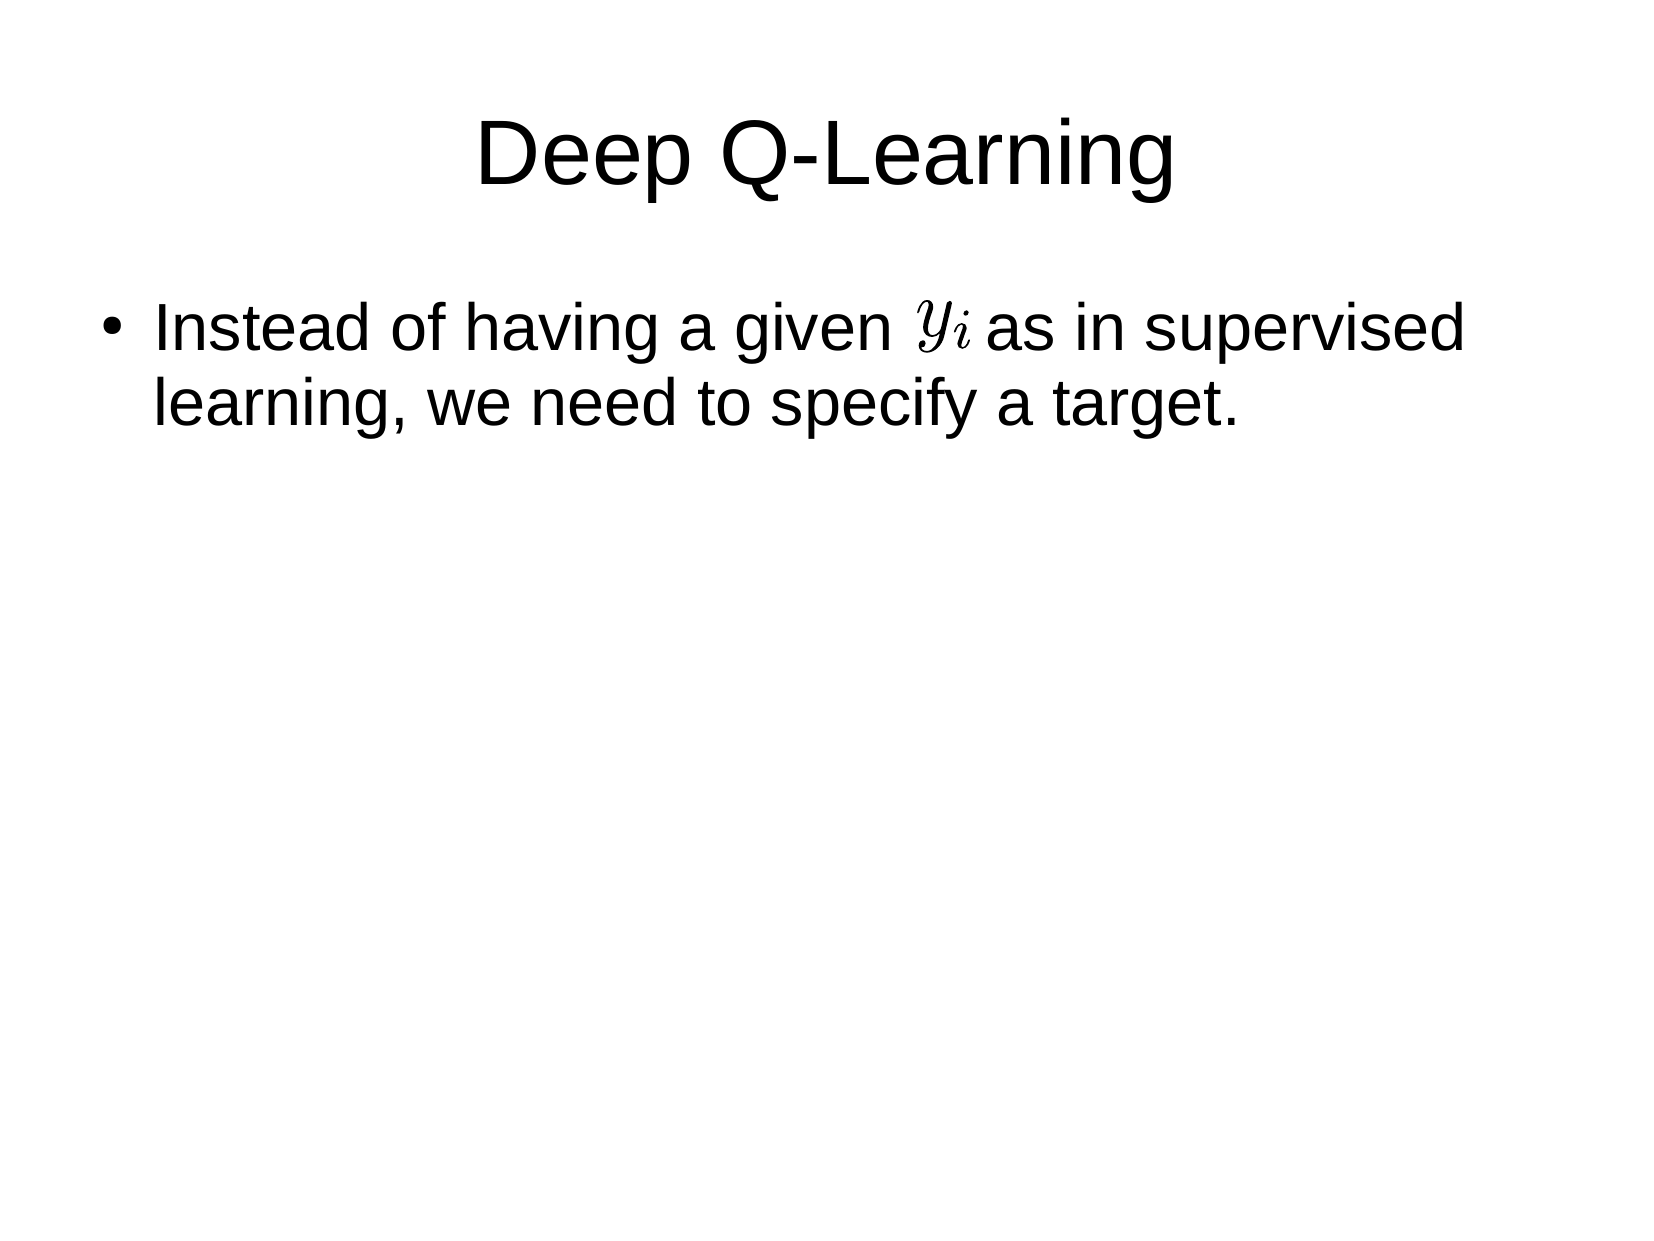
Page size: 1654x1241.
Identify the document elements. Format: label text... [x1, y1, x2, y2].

title Deep Q-Learning [82, 49, 1571, 257]
text_box [915, 300, 973, 353]
list Instead of having a given as in supervised learning, we need to specify a target. [82, 290, 1571, 1010]
